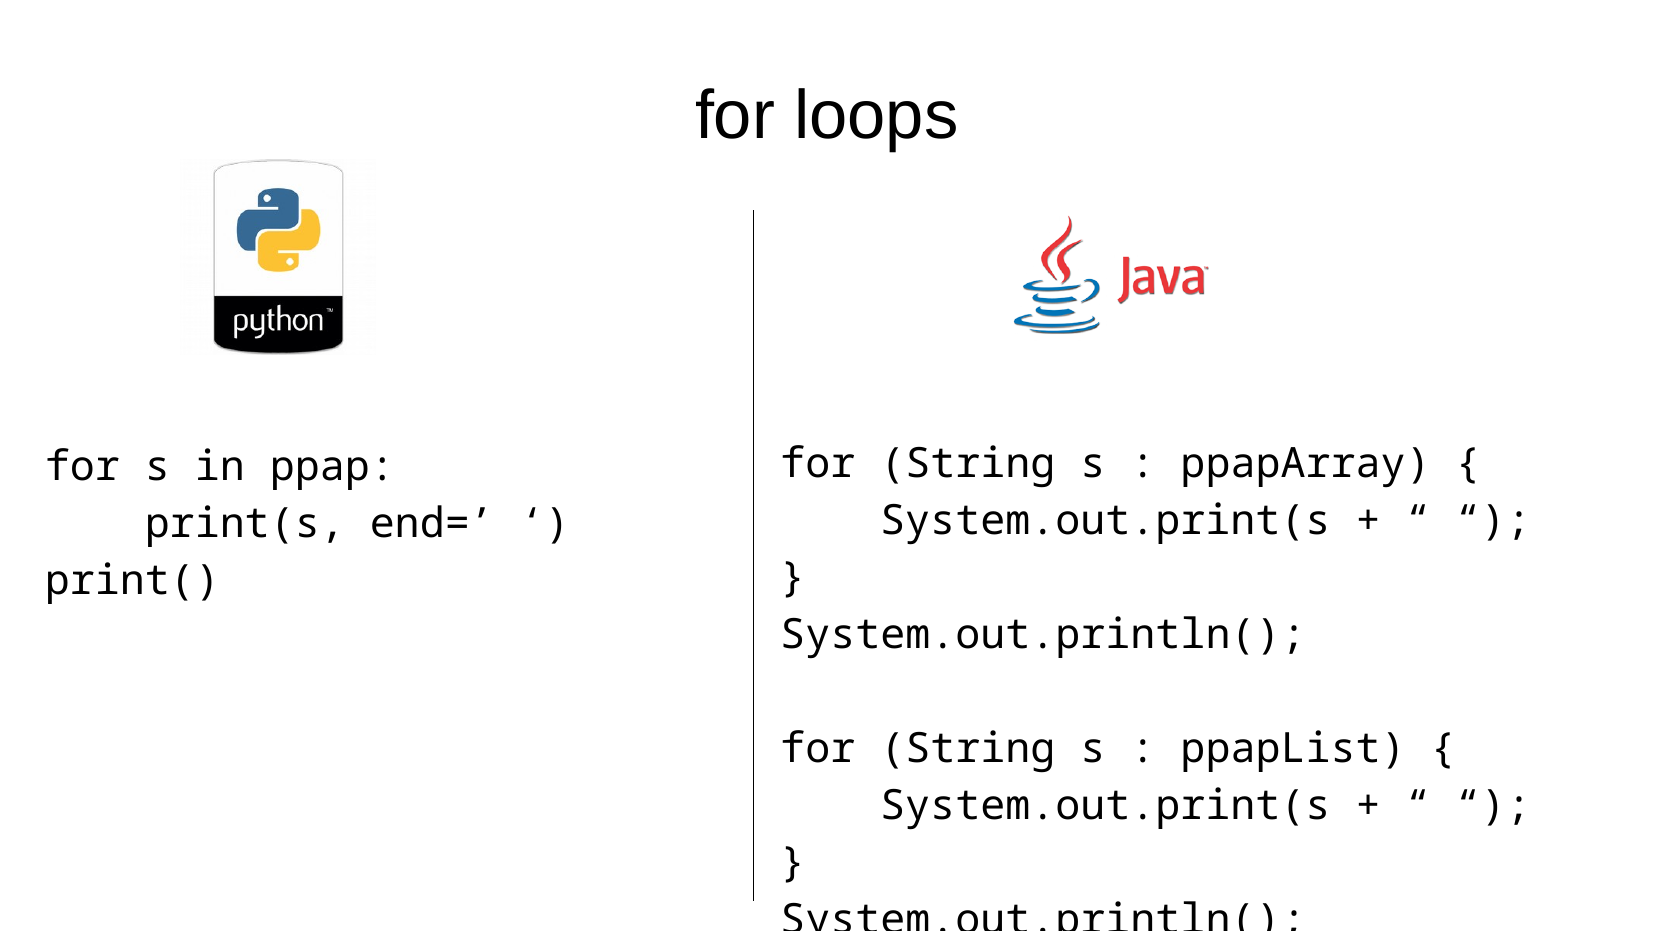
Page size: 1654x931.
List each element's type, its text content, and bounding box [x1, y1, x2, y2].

picture [180, 159, 376, 356]
text_box for s in ppap: print(s, end=’ ‘) print() [754, 428, 765, 638]
picture [1005, 204, 1216, 346]
title for loops [82, 37, 1571, 193]
text_box for (String s : ppapArray) { System.out.print(s + “ “); } System.out.println(); for (String s : ppapList) { System.out.print(s + “ “); } System.out.println(); [765, 425, 1654, 877]
text_box for s in ppap: print(s, end=’ ‘) print() [30, 428, 753, 638]
